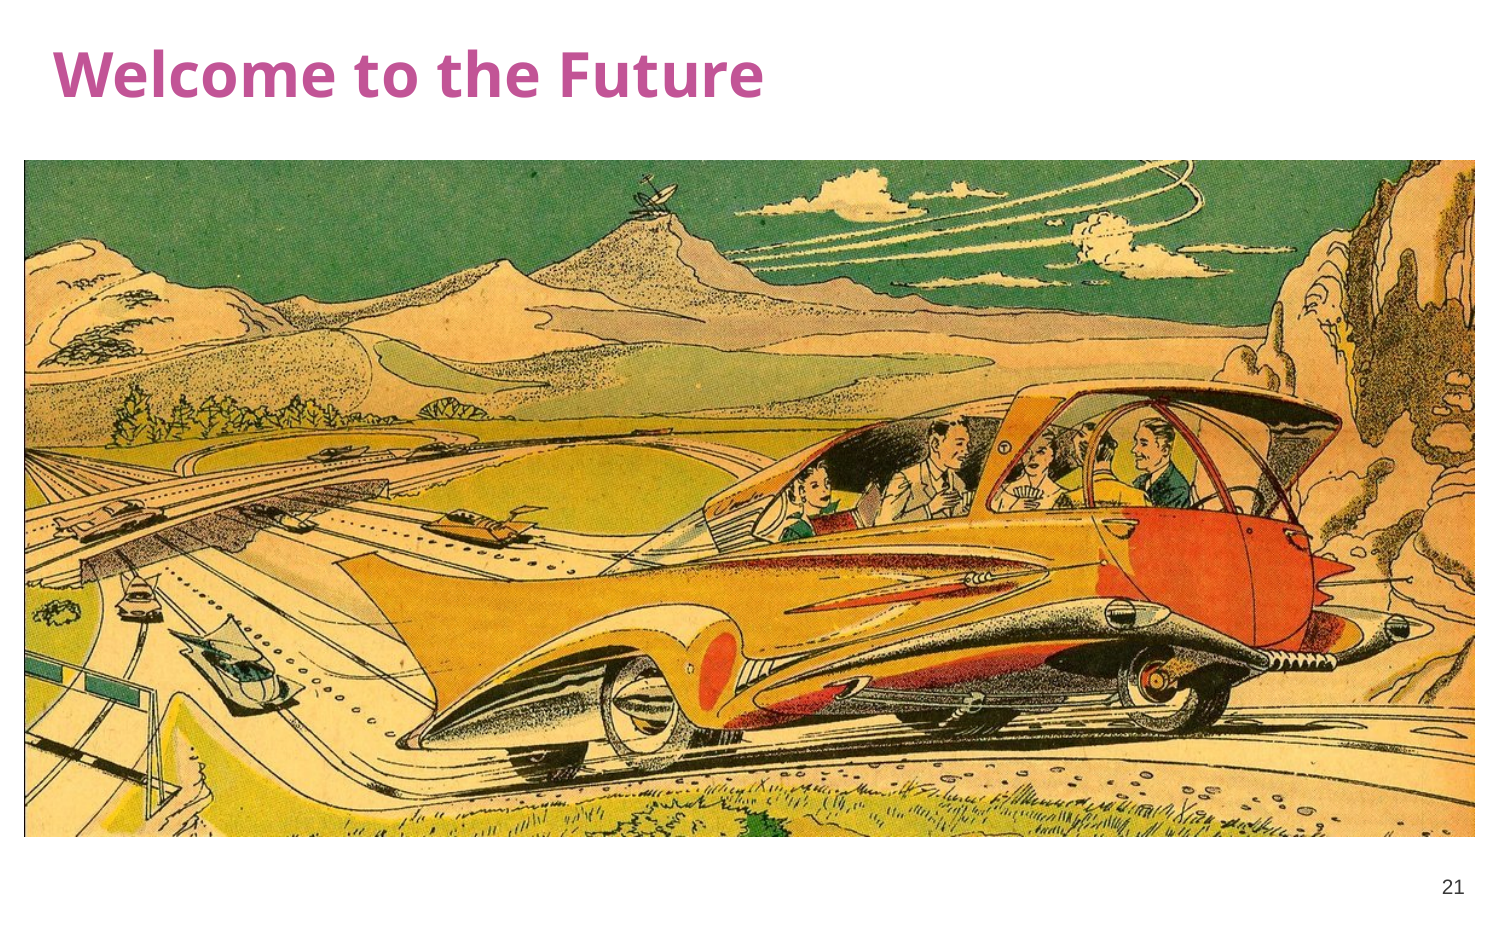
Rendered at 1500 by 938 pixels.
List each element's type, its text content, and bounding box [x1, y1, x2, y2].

title Welcome to the Future [38, 20, 1463, 136]
slide_number <number> [1389, 849, 1480, 922]
picture [24, 160, 1475, 837]
